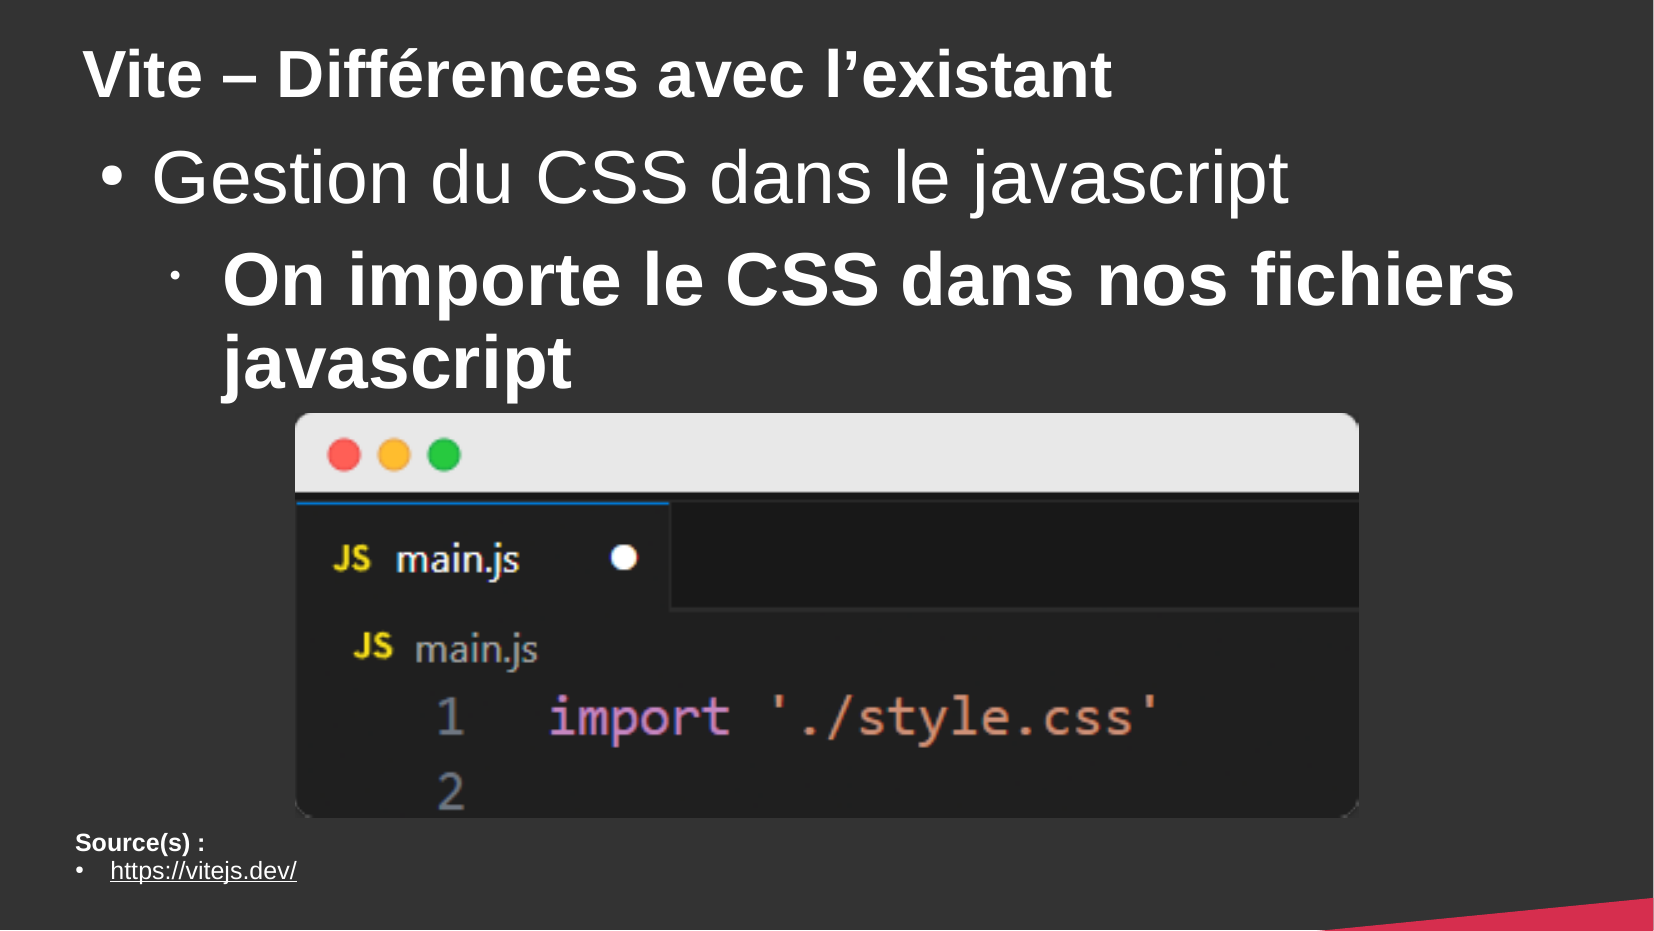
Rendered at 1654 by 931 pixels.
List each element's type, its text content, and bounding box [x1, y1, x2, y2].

text_box [1317, 897, 1654, 931]
list Gestion du CSS dans le javascript On importe le CSS dans nos fichiers javascript [80, 135, 1619, 414]
title Vite – Différences avec l’existant [82, 37, 1571, 112]
text_box Source(s) : https://vitejs.dev/ [60, 821, 827, 916]
picture [295, 413, 1359, 818]
